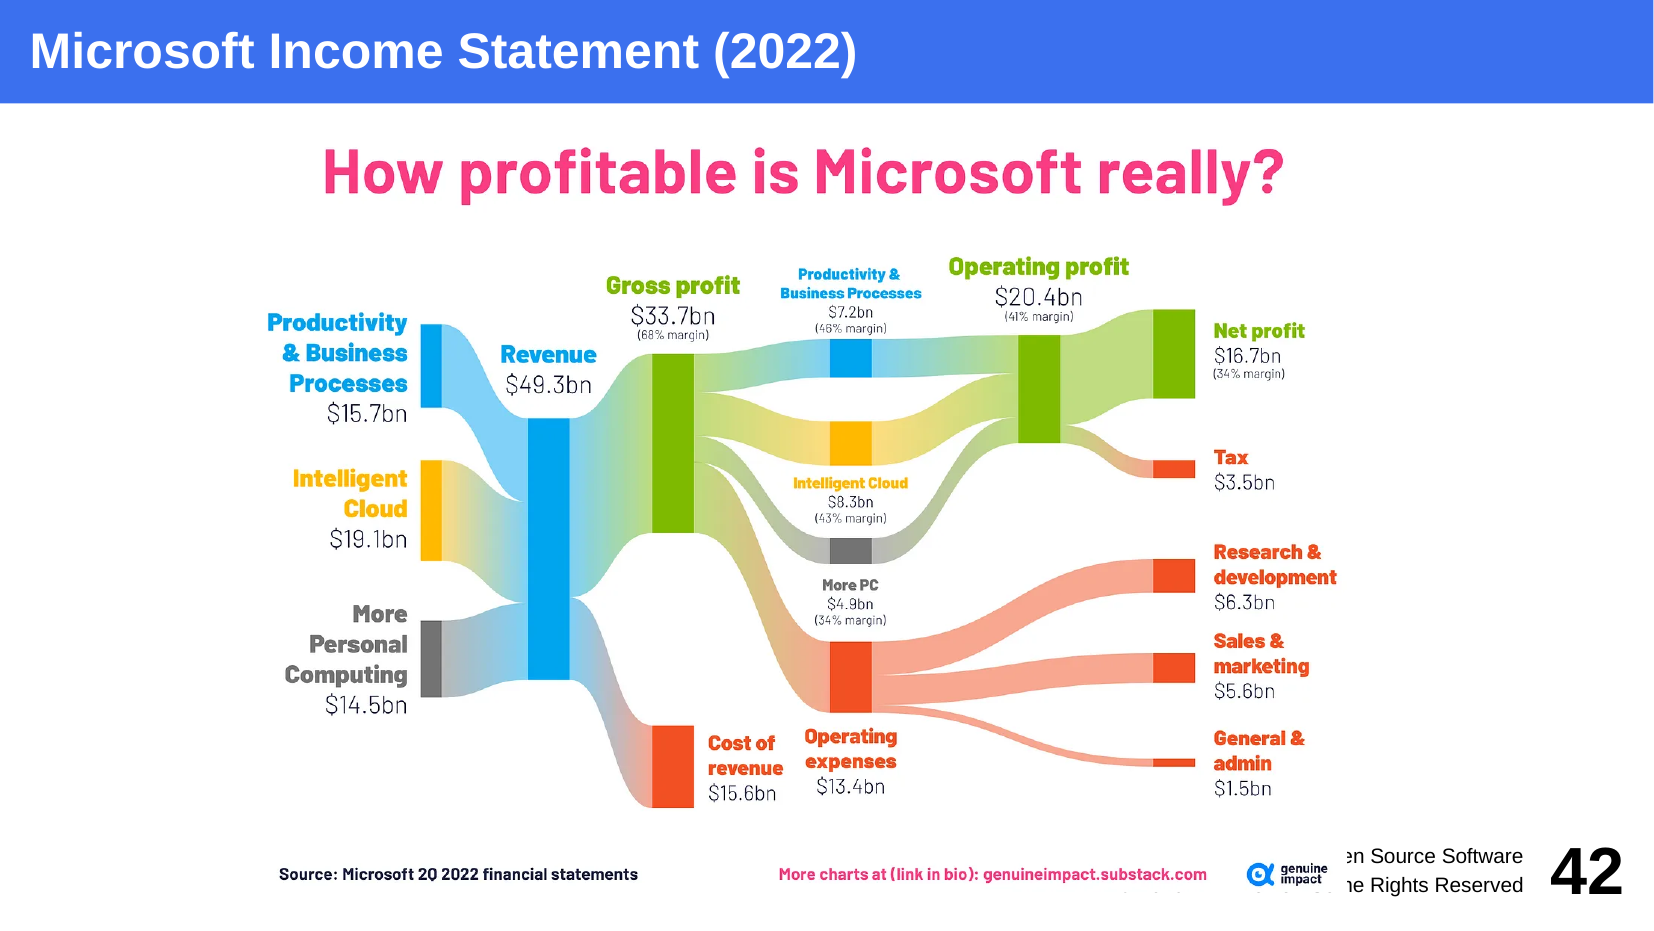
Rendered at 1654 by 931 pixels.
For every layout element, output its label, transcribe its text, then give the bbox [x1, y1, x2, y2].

picture [259, 117, 1347, 892]
title Microsoft Income Statement (2022) [0, 0, 1654, 104]
